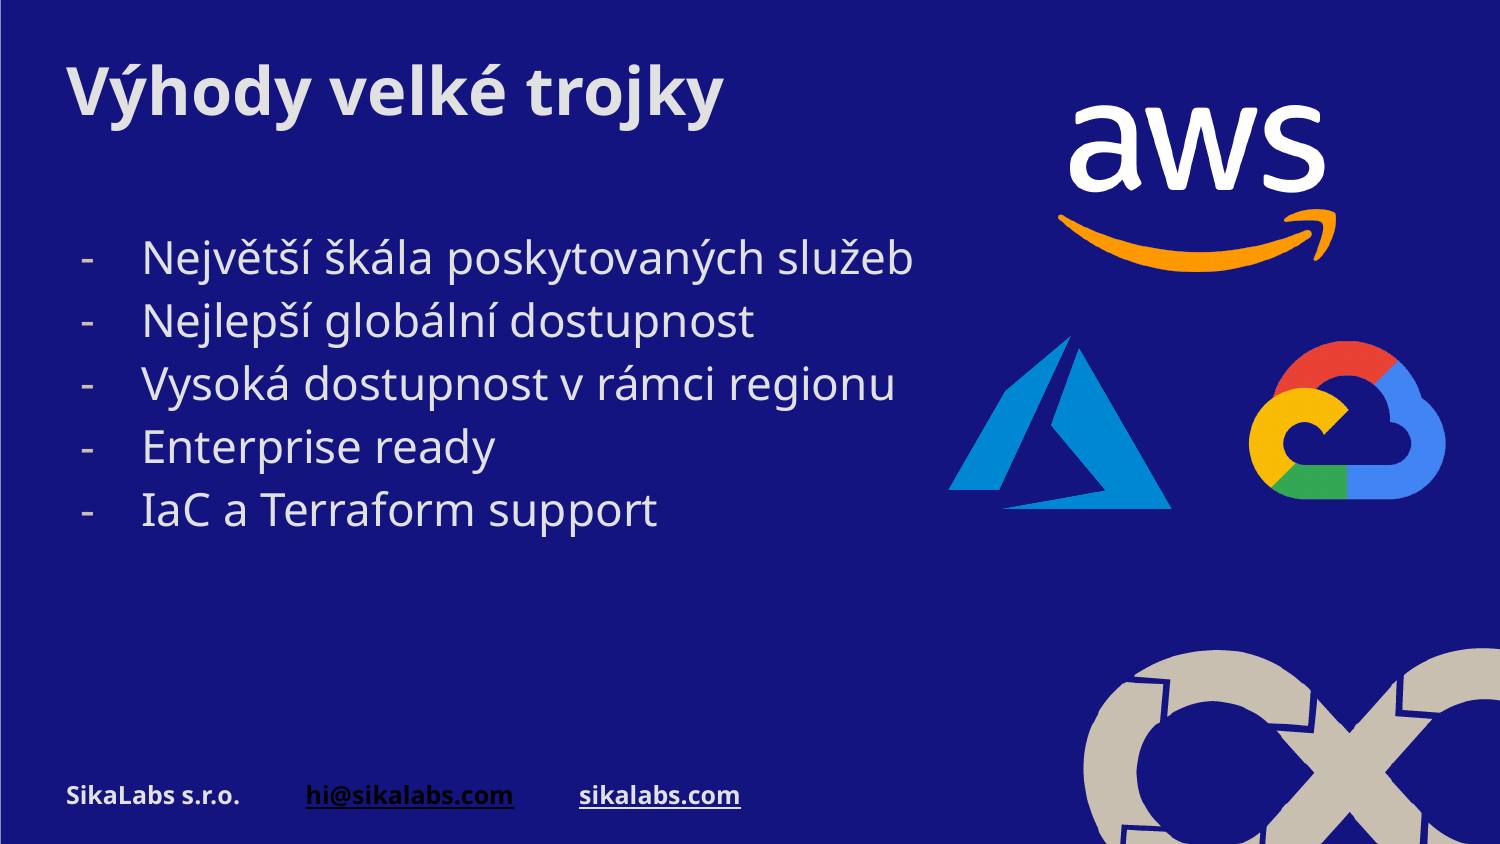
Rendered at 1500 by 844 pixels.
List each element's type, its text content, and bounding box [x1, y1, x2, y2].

title Výhody velké trojky [51, 33, 1449, 128]
picture [0, 0, 1500, 844]
list Největší škála poskytovaných služeb Nejlepší globální dostupnost Vysoká dostupnost v rámci regionu Enterprise ready IaC a Terraform support [51, 205, 1437, 688]
